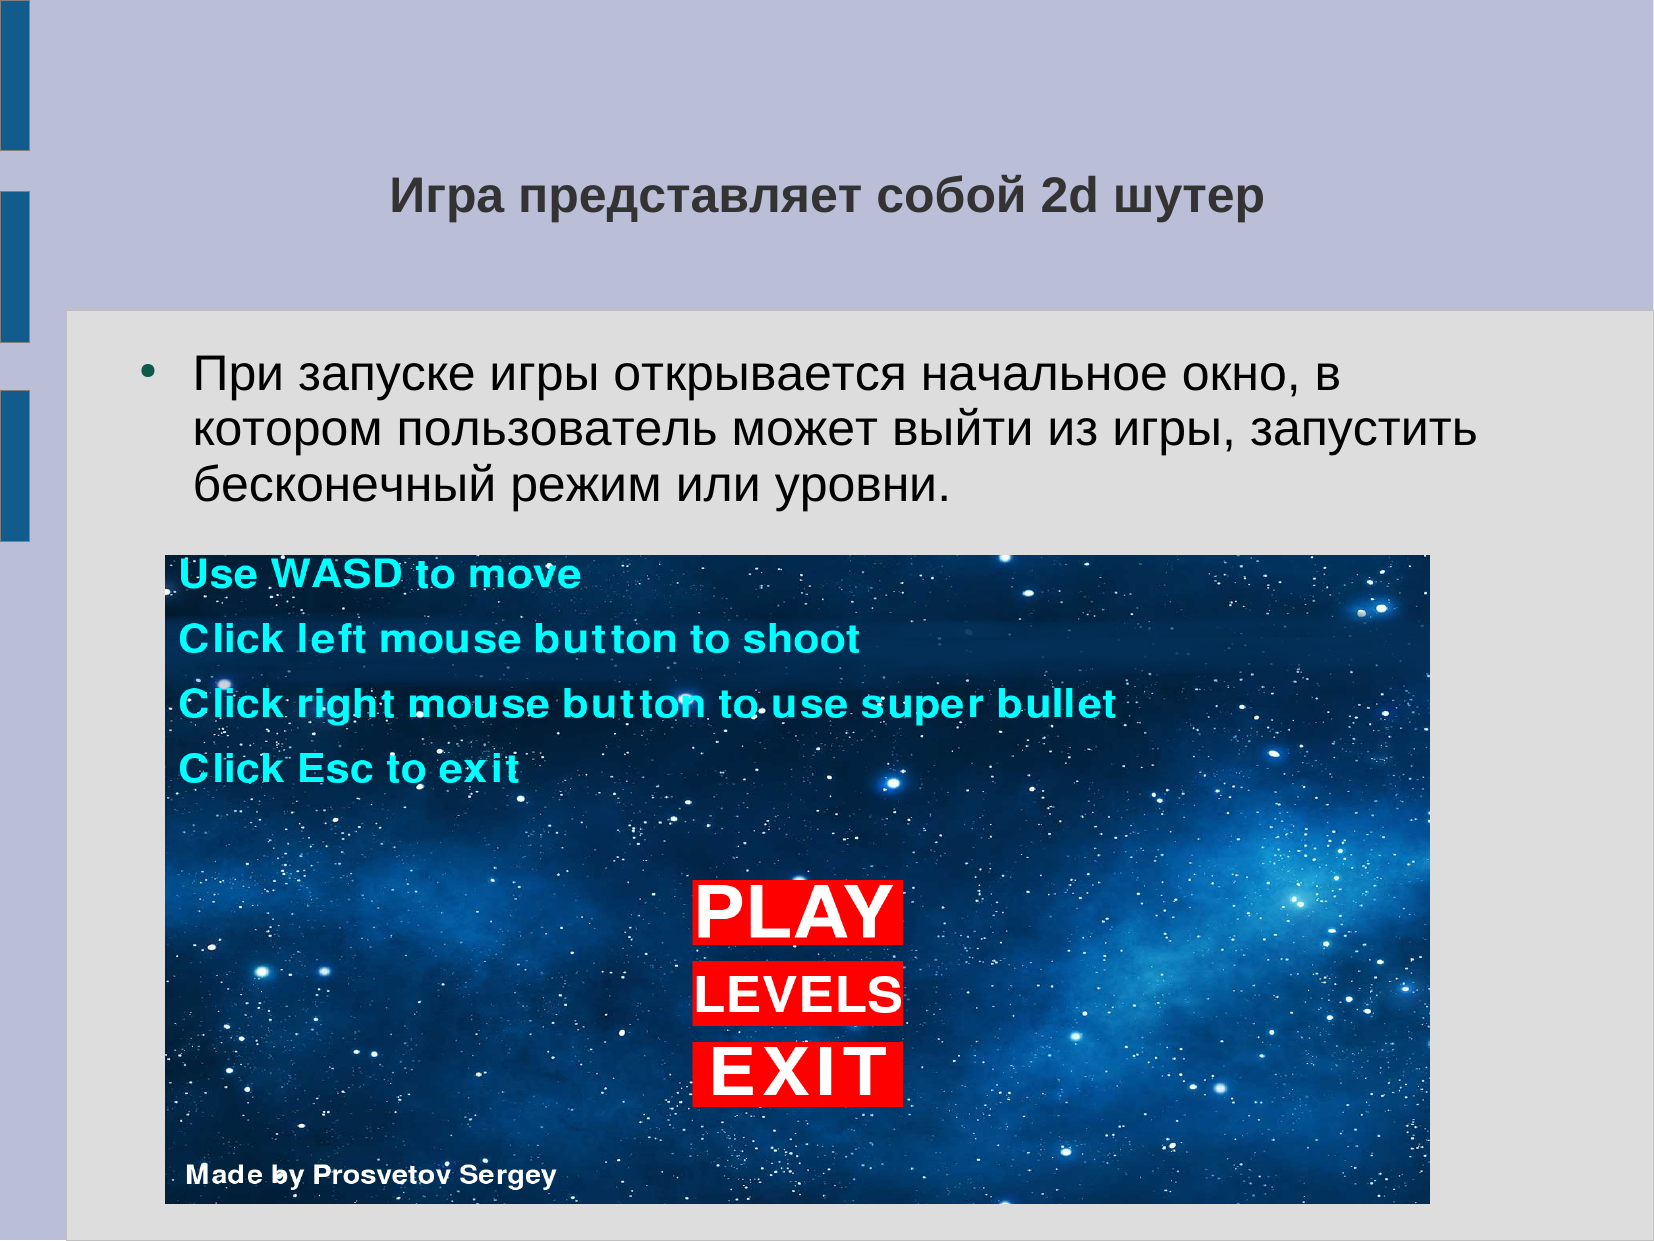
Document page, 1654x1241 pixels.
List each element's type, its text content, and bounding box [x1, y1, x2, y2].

list При запуске игры открывается начальное окно, в котором пользователь может выйти из игры, запустить бесконечный режим или уровни. [121, 344, 1534, 1127]
title Игра представляет собой 2d шутер [121, 91, 1534, 299]
picture [165, 555, 1430, 1204]
